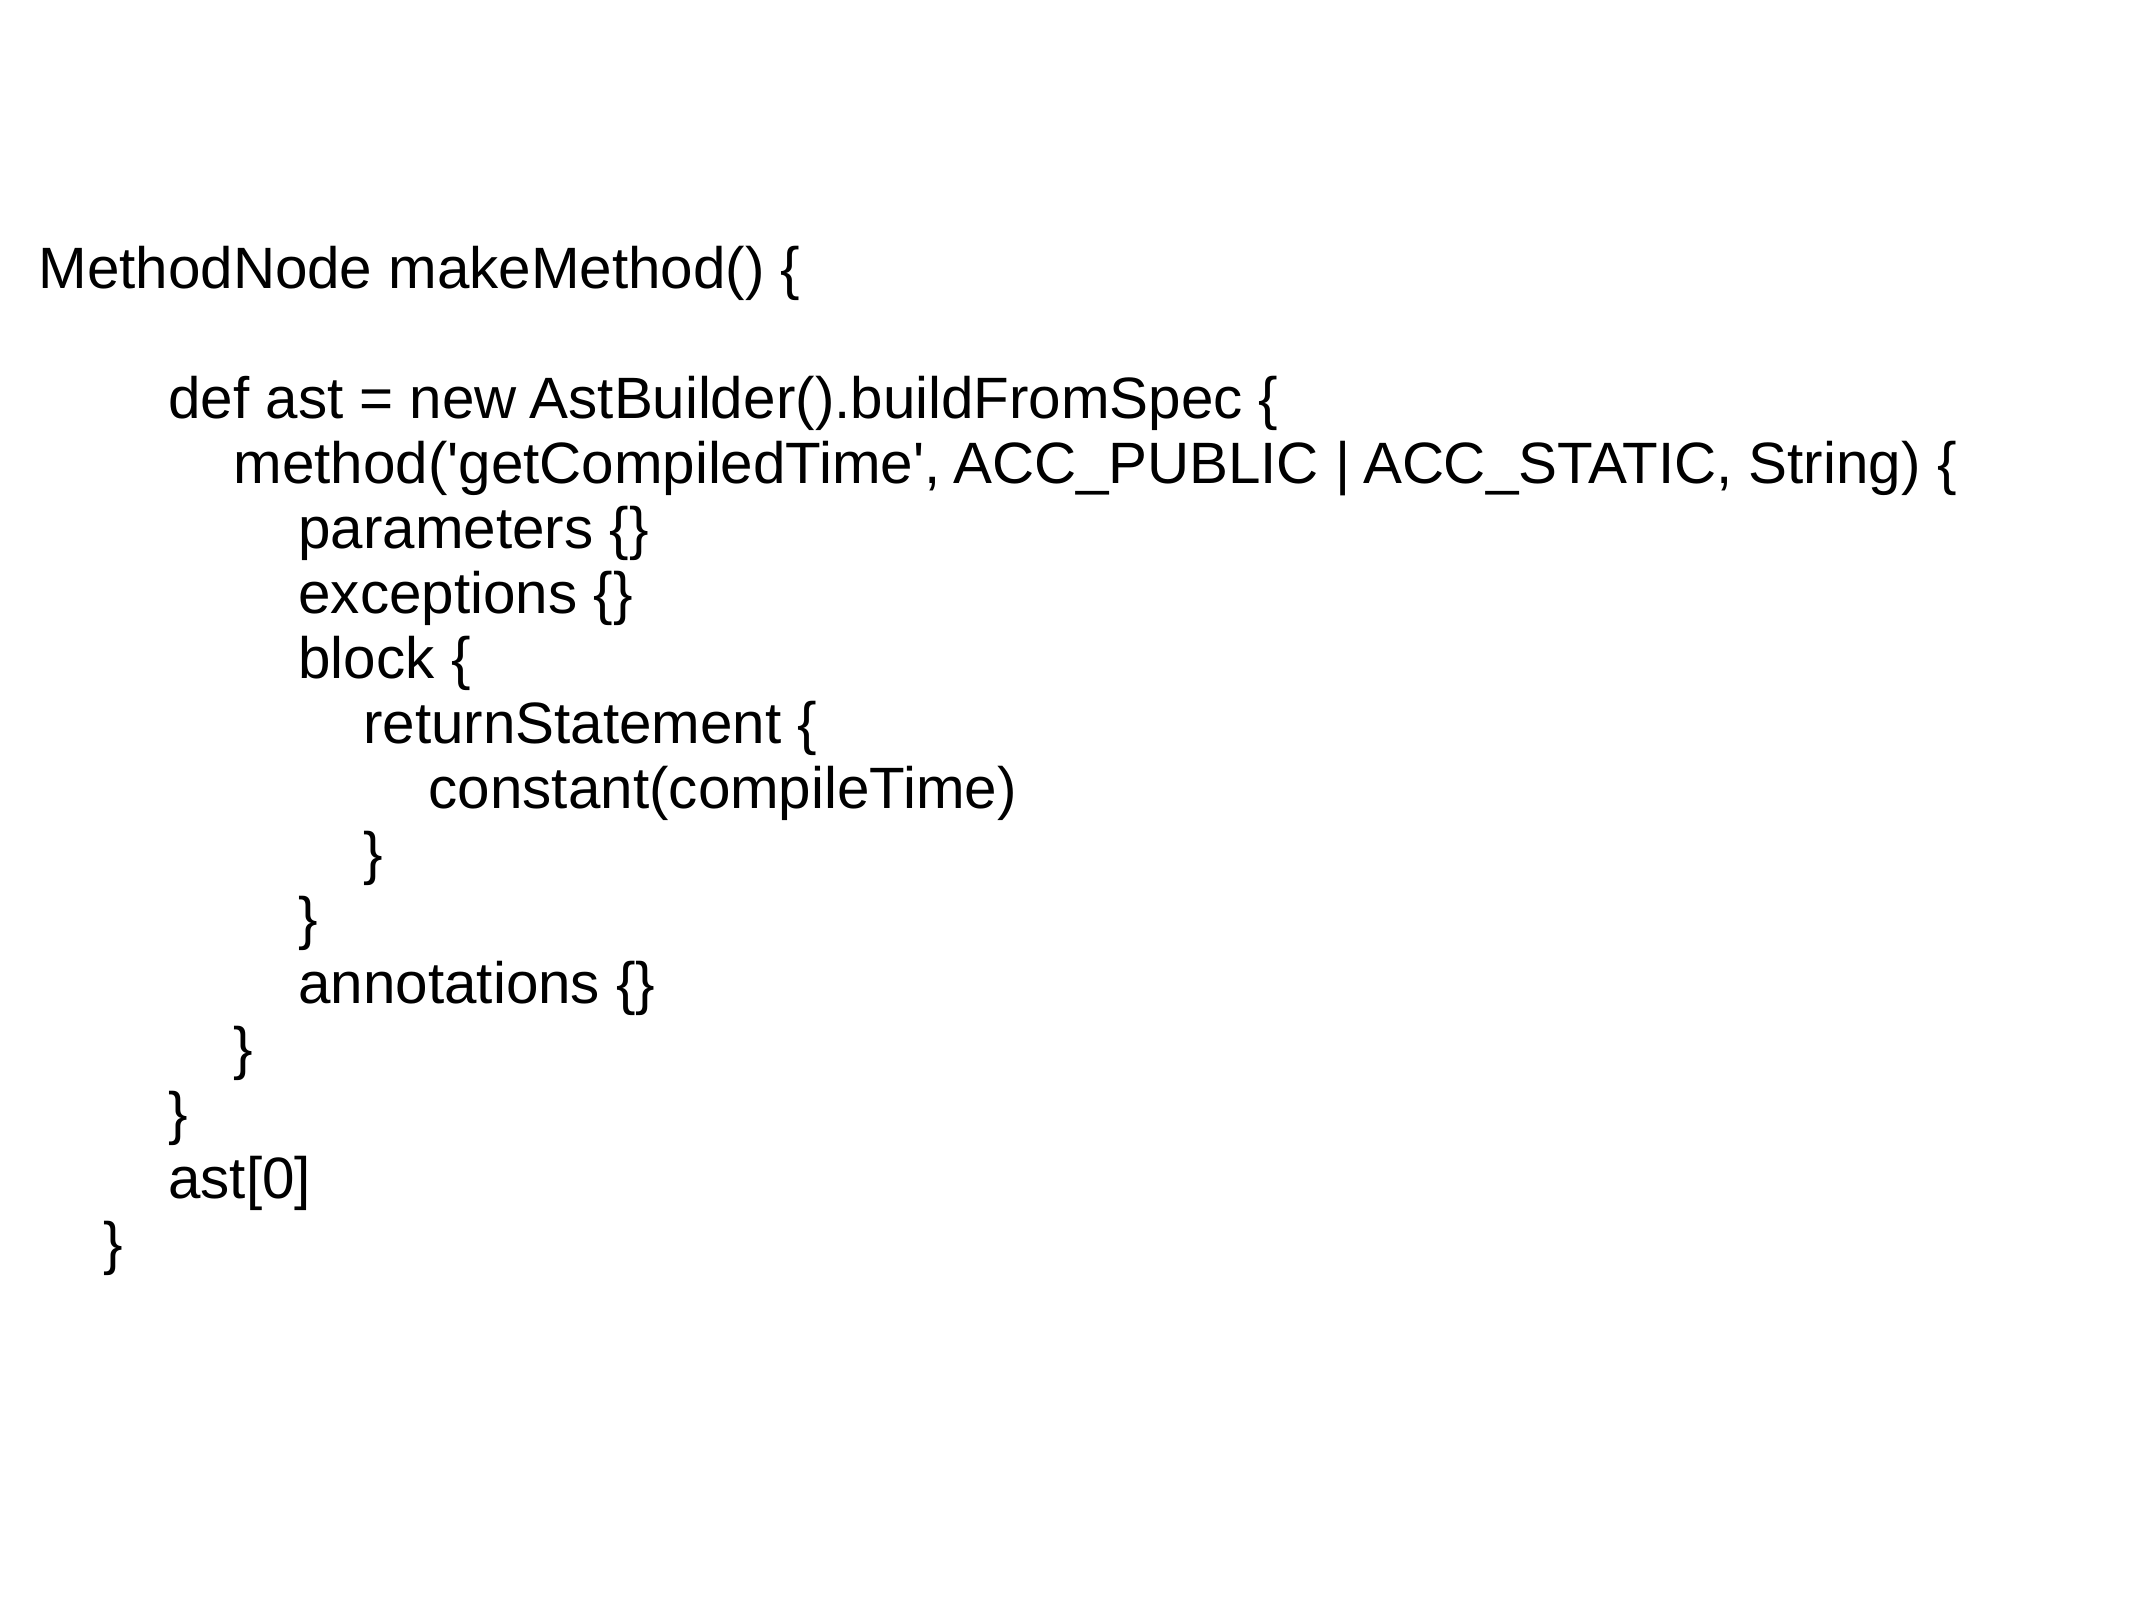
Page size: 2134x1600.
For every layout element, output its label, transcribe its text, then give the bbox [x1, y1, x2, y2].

text_box MethodNode makeMethod() { def ast = new AstBuilder().buildFromSpec { method('getCompiledTime', ACC_PUBLIC | ACC_STATIC, String) { parameters {} exceptions {} block { returnStatement { constant(compileTime) } } annotations {} } } ast[0] } [38, 235, 2095, 1364]
